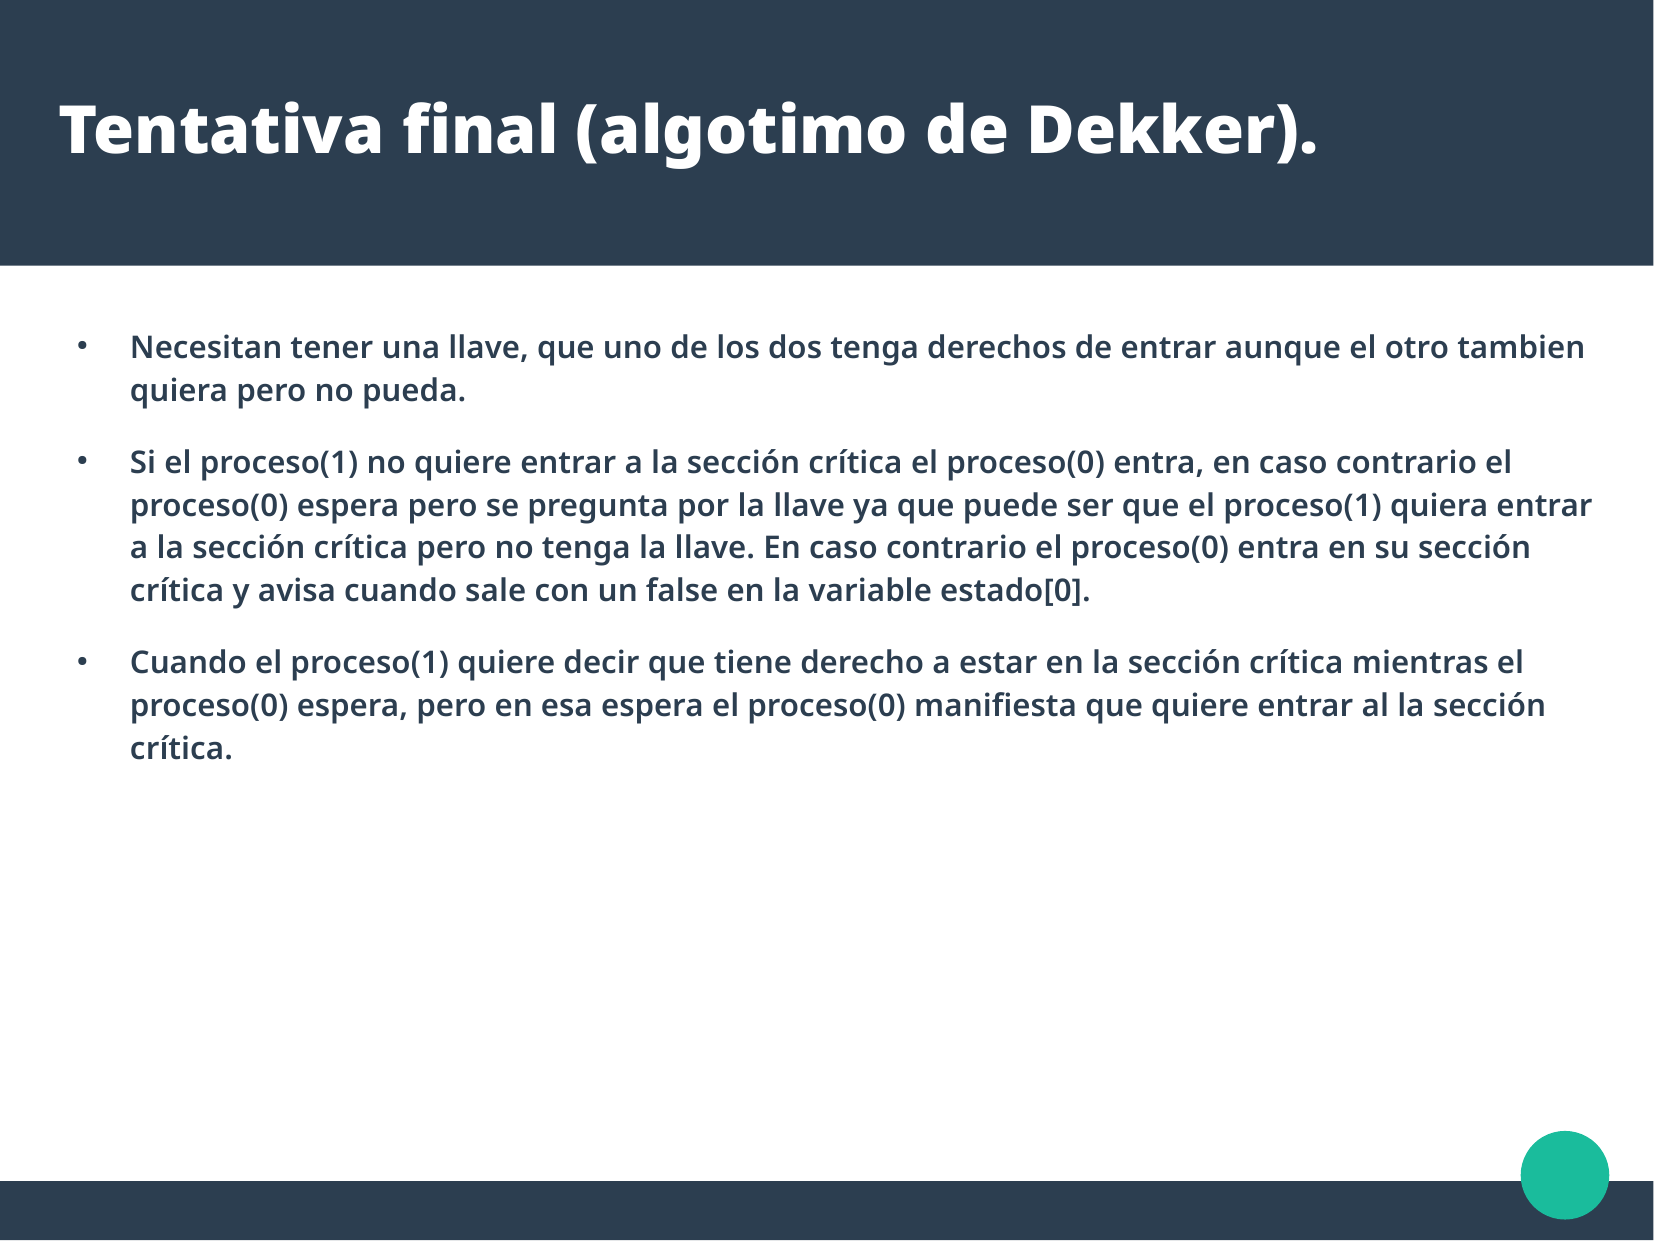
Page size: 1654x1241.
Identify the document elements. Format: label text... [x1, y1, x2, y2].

list Necesitan tener una llave, que uno de los dos tenga derechos de entrar aunque el otro tambien quiera pero no pueda. Si el proceso(1) no quiere entrar a la sección crítica el proceso(0) entra, en caso contrario el proceso(0) espera pero se pregunta por la llave ya que puede ser que el proceso(1) quiera entrar a la sección crítica pero no tenga la llave. En caso contrario el proceso(0) entra en su sección crítica y avisa cuando sale con un false en la variable estado[0]. Cuando el proceso(1) quiere decir que tiene derecho a estar en la sección crítica mientras el proceso(0) espera, pero en esa espera el proceso(0) manifiesta que quiere entrar al la sección crítica. [59, 324, 1595, 1152]
title Tentativa final (algotimo de Dekker). [59, 49, 1595, 207]
